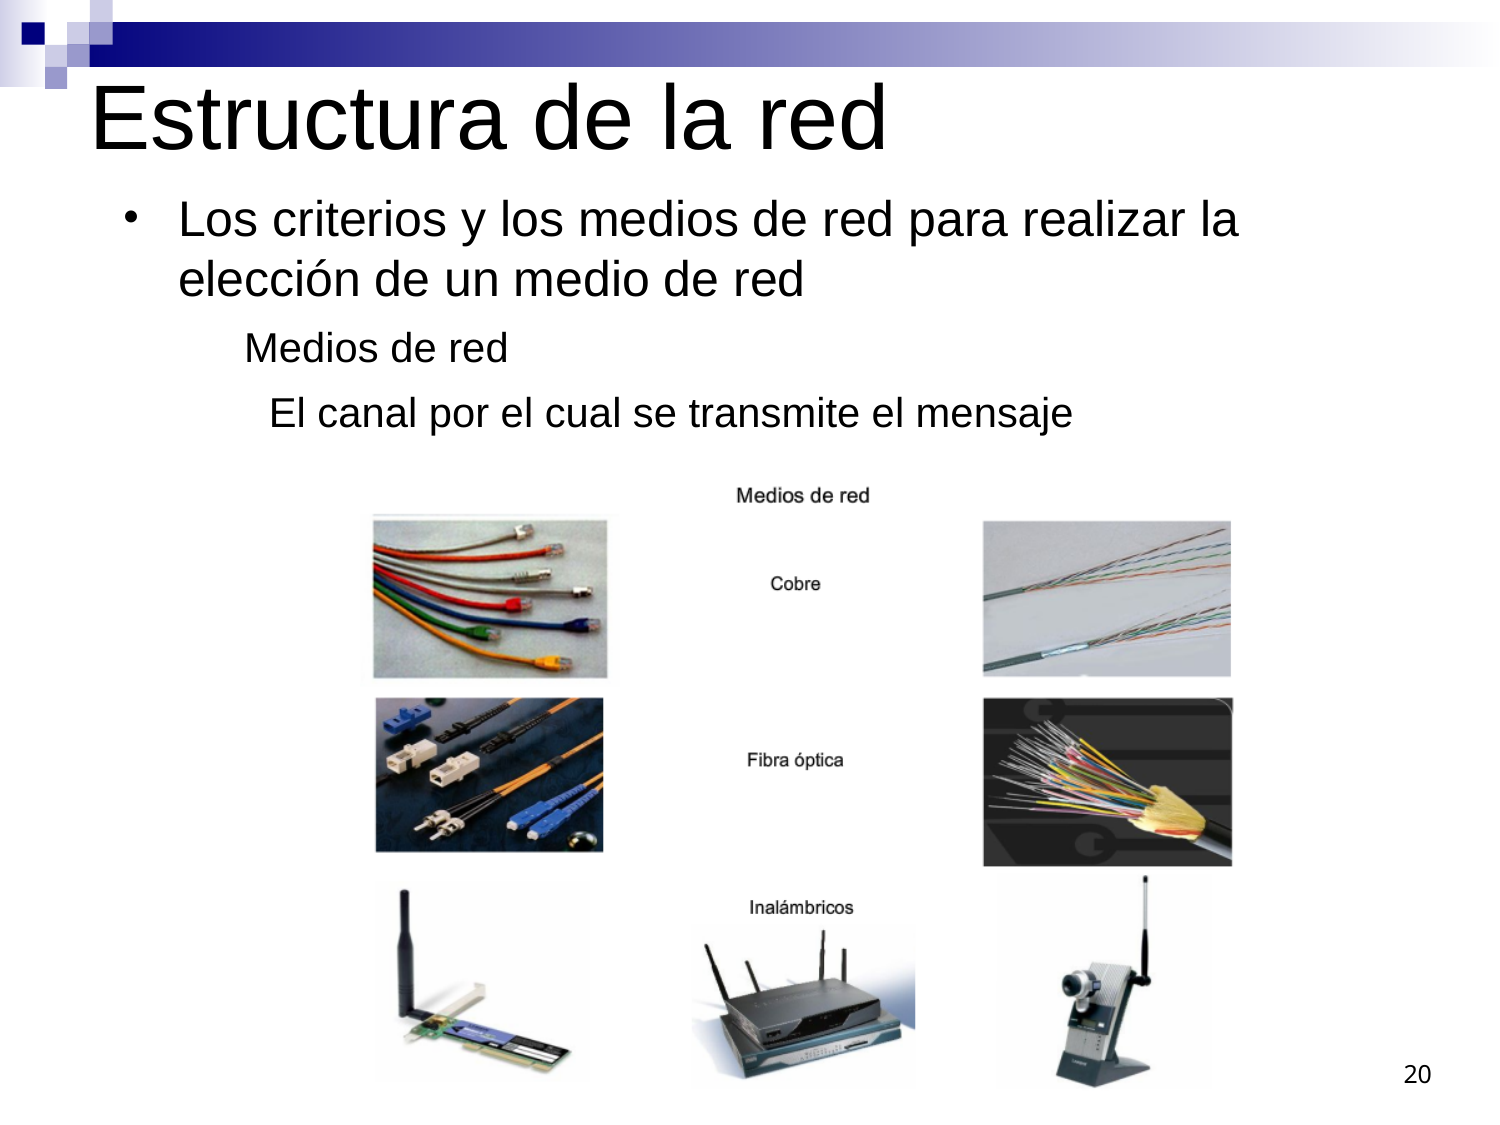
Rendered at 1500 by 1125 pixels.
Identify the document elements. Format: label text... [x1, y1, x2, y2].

text_box Estructura de la red [75, 0, 1425, 231]
text_box Los criterios y los medios de red para realizar la elección de un medio de red Medios de red El canal por el cual se transmite el mensaje [107, 178, 1353, 1012]
picture [360, 479, 1251, 1099]
text_box <número> [1074, 1025, 1447, 1101]
